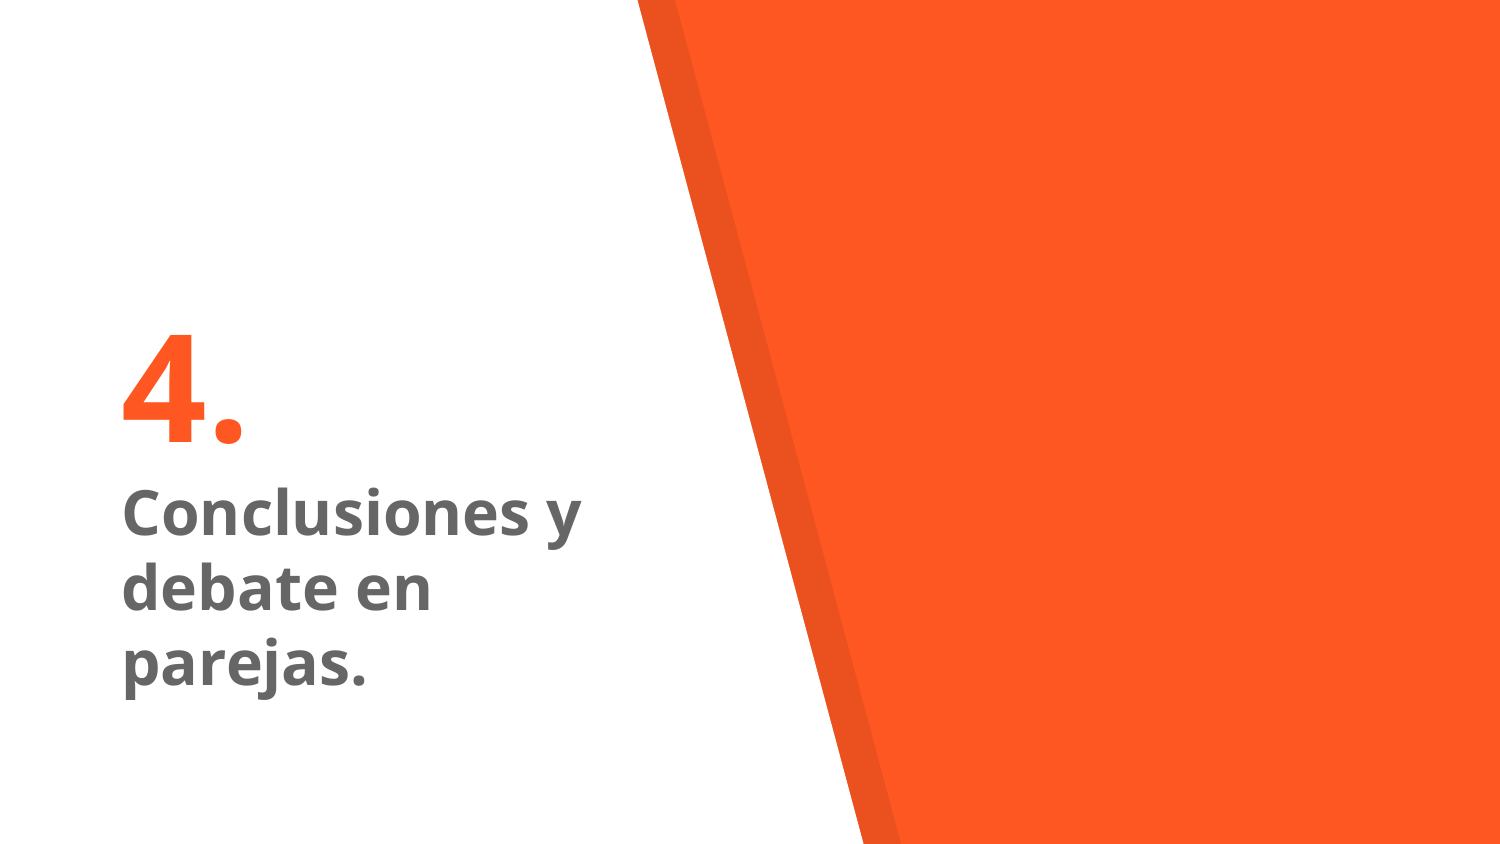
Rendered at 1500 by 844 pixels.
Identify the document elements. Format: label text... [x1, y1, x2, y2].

title 4. Conclusiones y debate en parejas. [106, 222, 685, 713]
